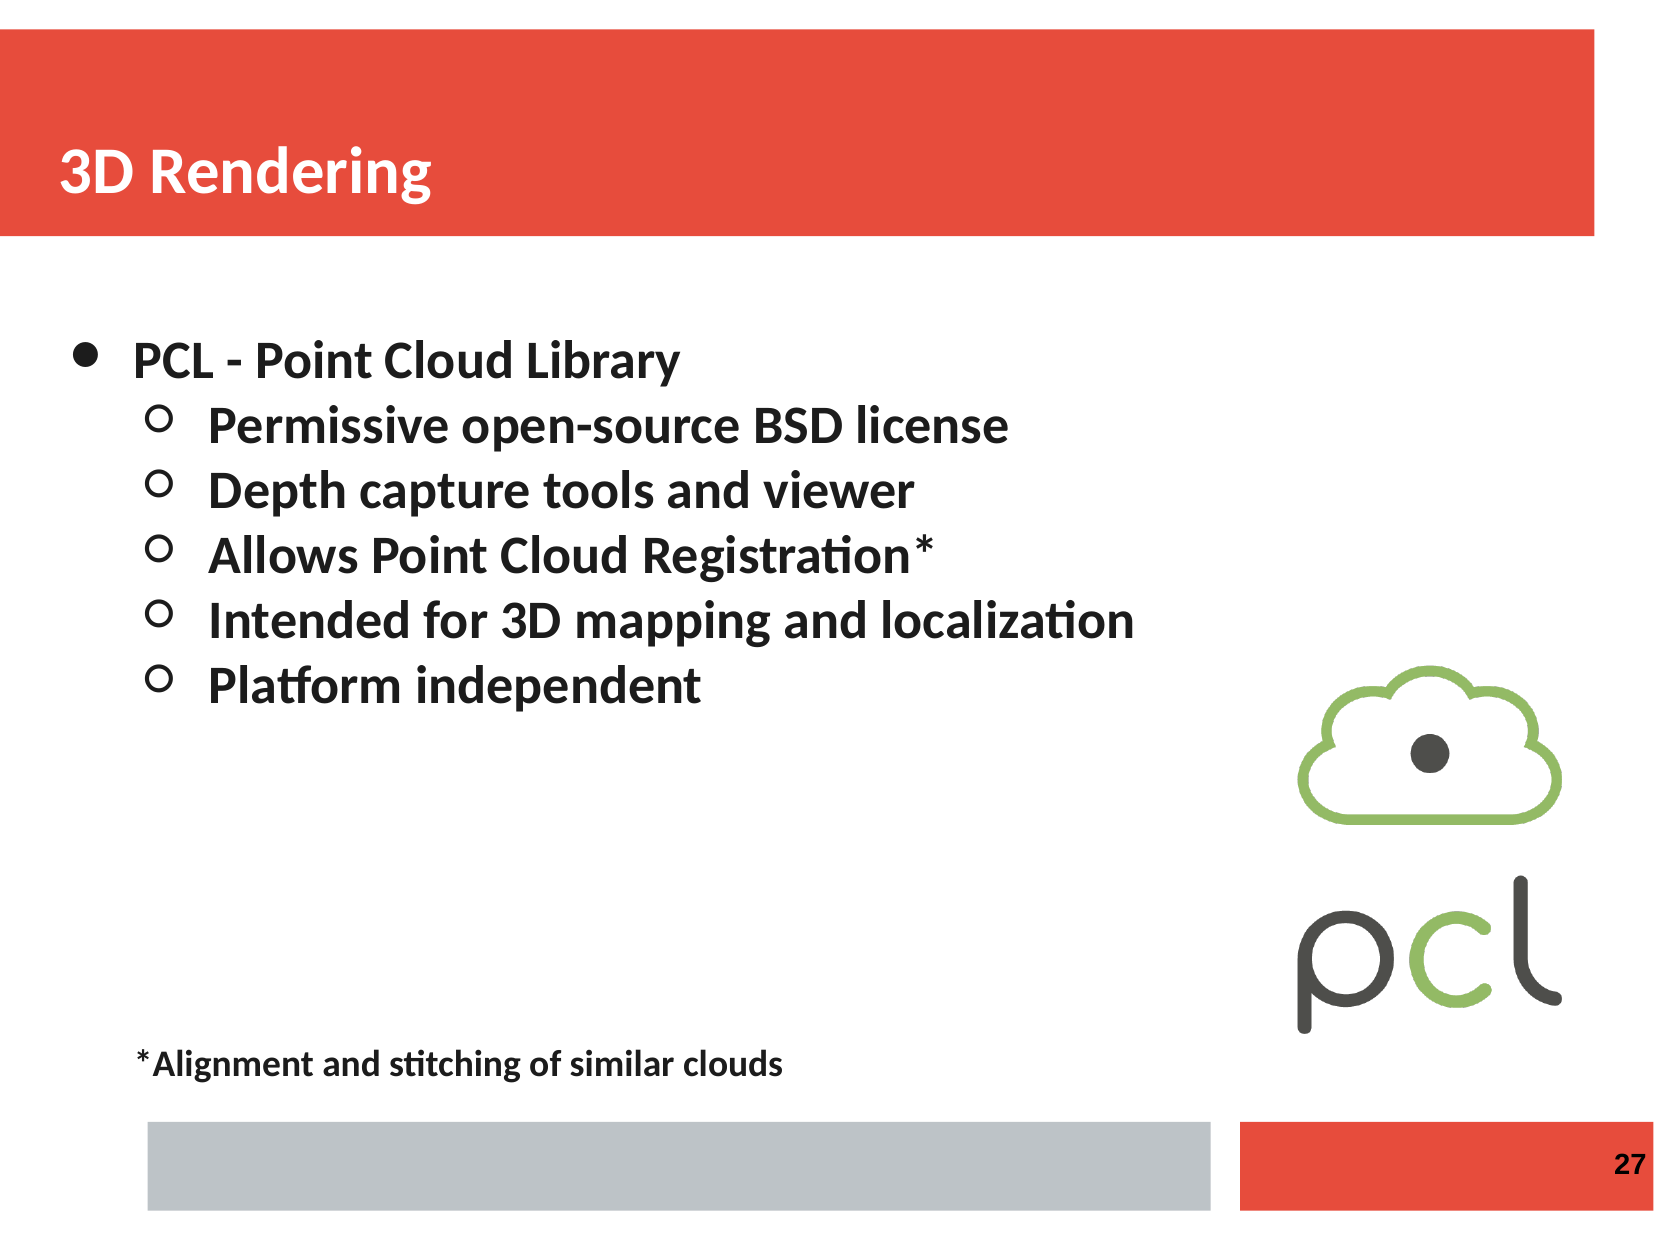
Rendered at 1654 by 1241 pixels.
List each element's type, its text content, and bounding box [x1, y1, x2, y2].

slide_number <number> [1547, 1145, 1647, 1241]
text_box 3D Rendering [58, 58, 1595, 207]
picture [1276, 644, 1583, 1055]
text_box PCL - Point Cloud Library Permissive open-source BSD license Depth capture tools and viewer Allows Point Cloud Registration* Intended for 3D mapping and localization Platform independent *Alignment and stitching of similar clouds [58, 324, 1565, 1093]
